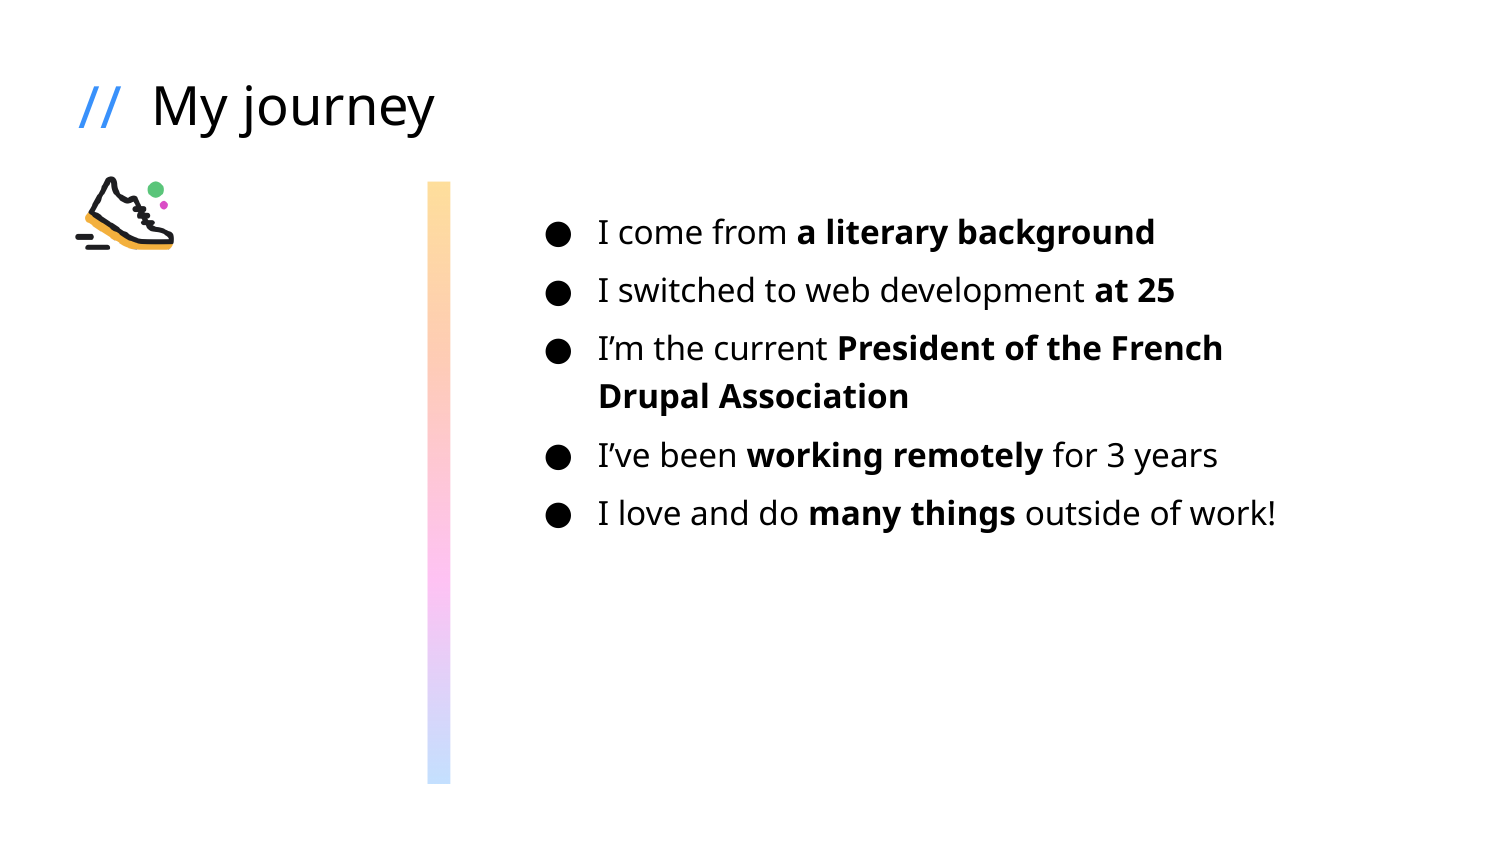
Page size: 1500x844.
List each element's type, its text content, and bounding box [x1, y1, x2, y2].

picture [75, 176, 174, 250]
title My journey [151, 71, 1413, 156]
list I come from a literary background I switched to web development at 25 I’m the current President of the French Drupal Association I’ve been working remotely for 3 years I love and do many things outside of work! [522, 203, 1413, 505]
picture [428, 182, 451, 784]
